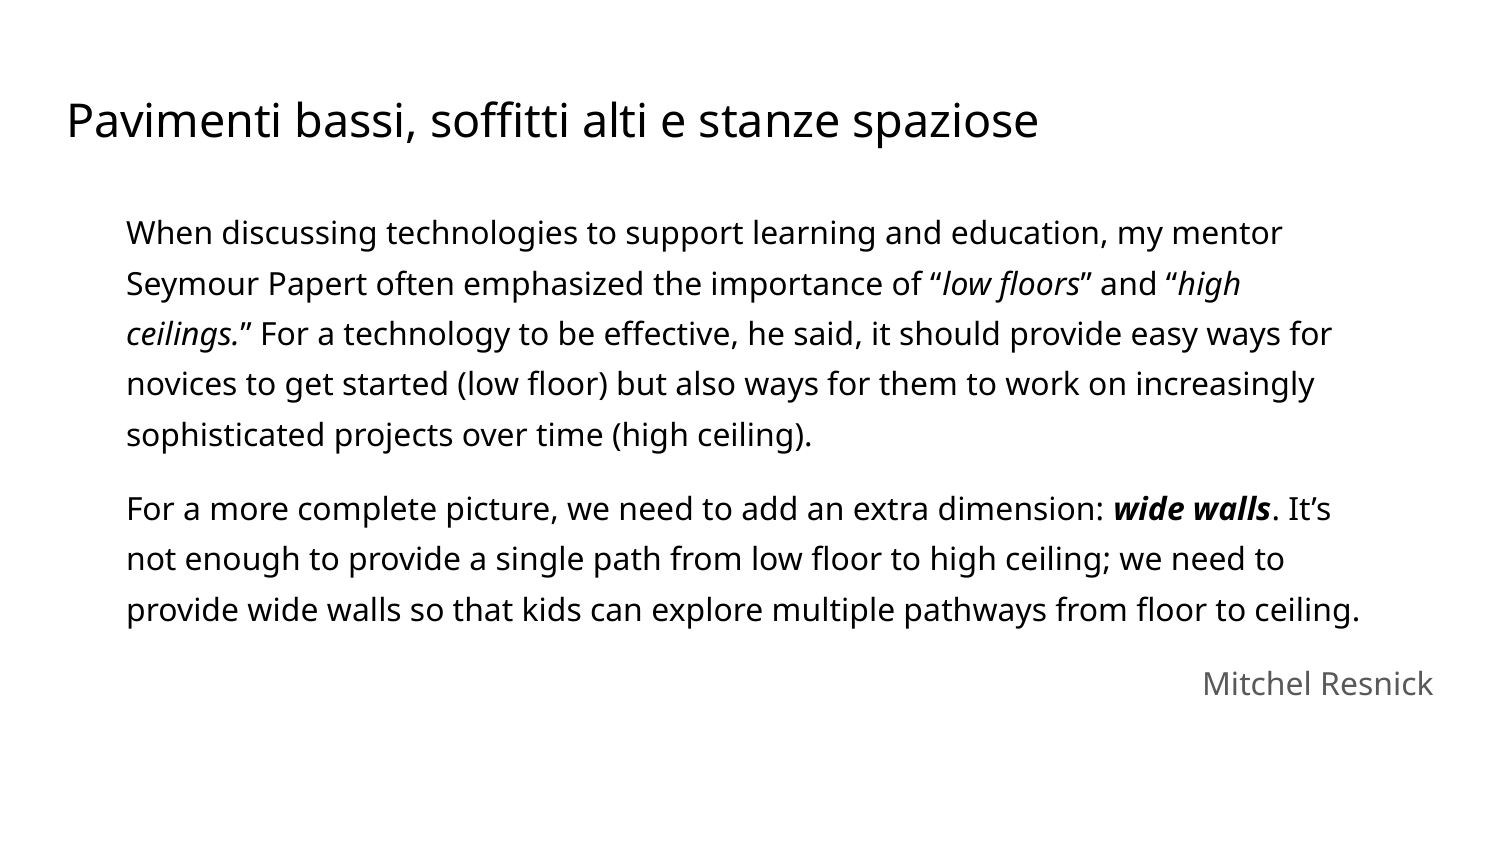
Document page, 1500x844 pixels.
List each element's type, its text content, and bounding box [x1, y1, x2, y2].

list When discussing technologies to support learning and education, my mentor Seymour Papert often emphasized the importance of “low floors” and “high ceilings.” For a technology to be effective, he said, it should provide easy ways for novices to get started (low floor) but also ways for them to work on increasingly sophisticated projects over time (high ceiling). For a more complete picture, we need to add an extra dimension: wide walls. It’s not enough to provide a single path from low floor to high ceiling; we need to provide wide walls so that kids can explore multiple pathways from floor to ceiling. Mitchel Resnick [51, 189, 1449, 750]
title Pavimenti bassi, soffitti alti e stanze spaziose [51, 72, 1449, 167]
